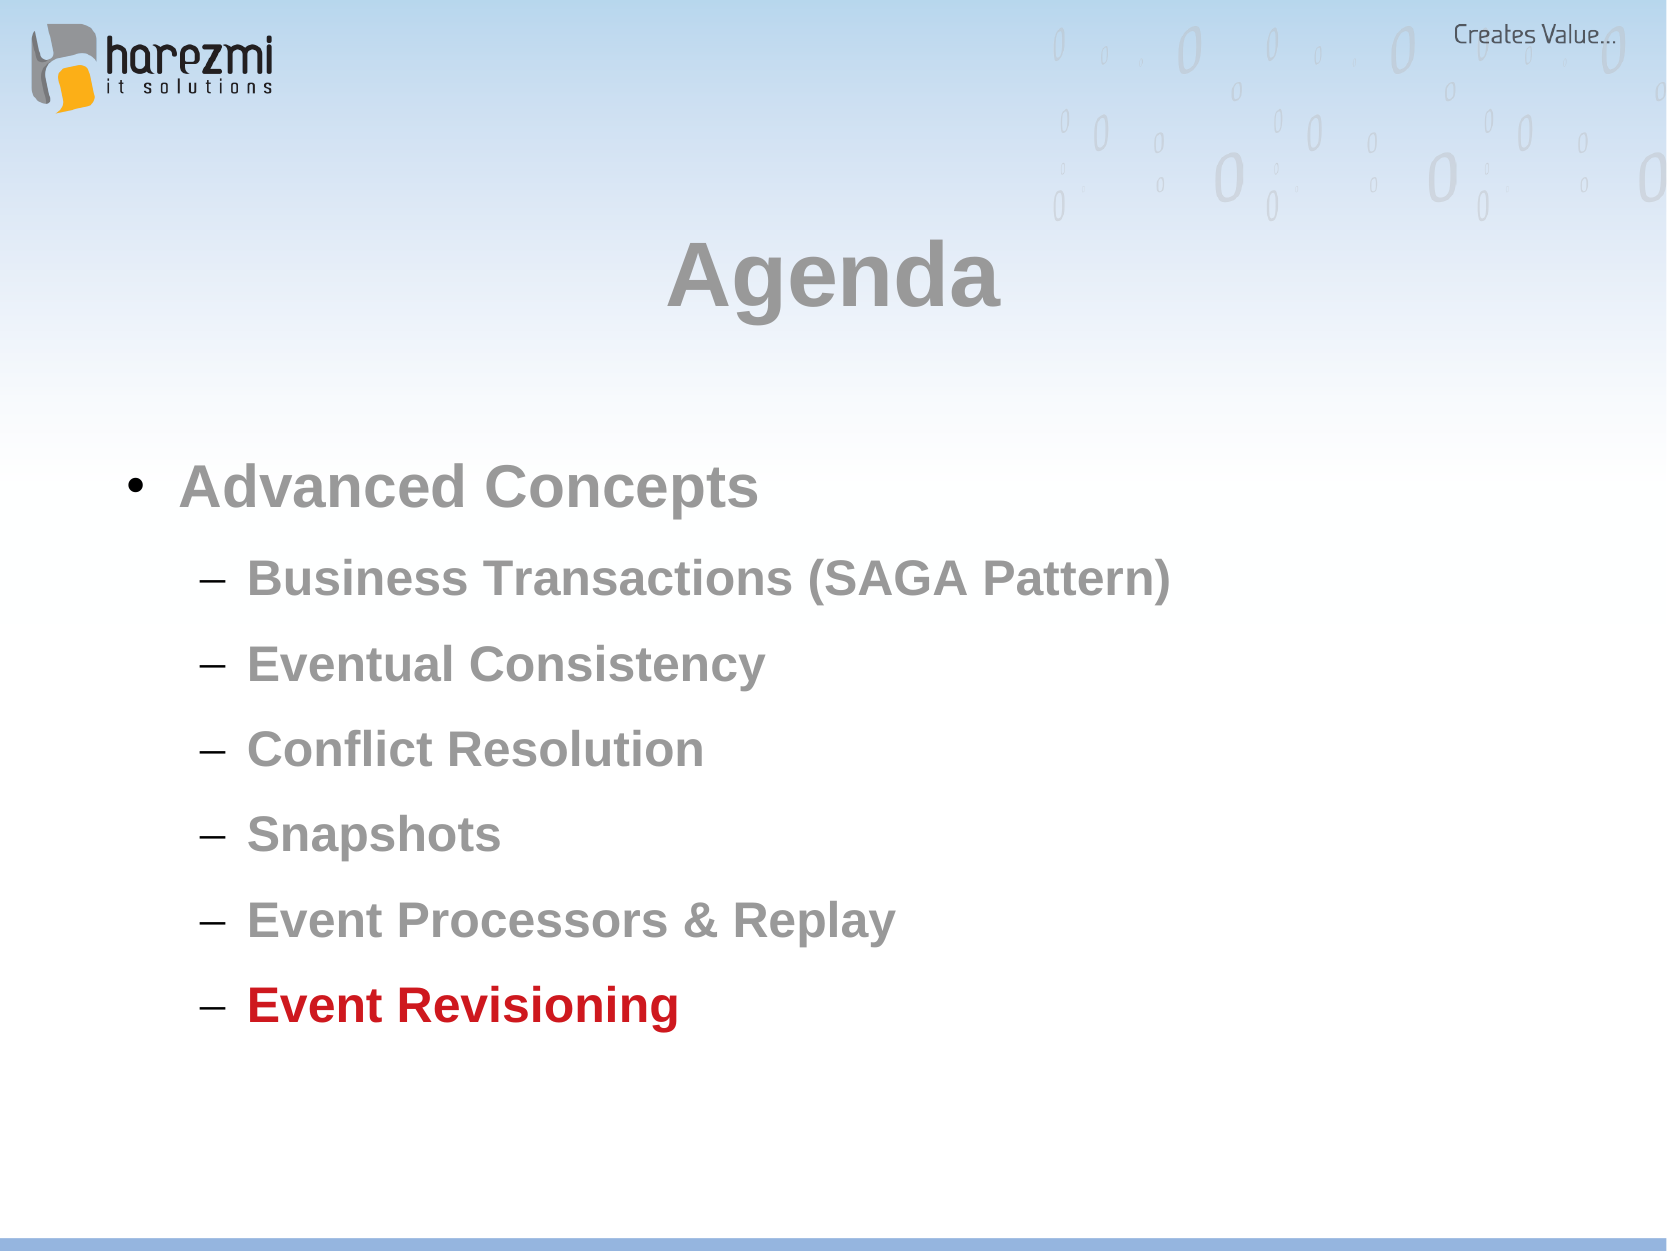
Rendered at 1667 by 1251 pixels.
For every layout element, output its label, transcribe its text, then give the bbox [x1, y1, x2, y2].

text_box Advanced Concepts Business Transactions (SAGA Pattern) Eventual Consistency Conflict Resolution Snapshots Event Processors & Replay Event Revisioning [124, 449, 1542, 975]
picture [0, 0, 1667, 1251]
text_box Agenda [83, 167, 1584, 377]
